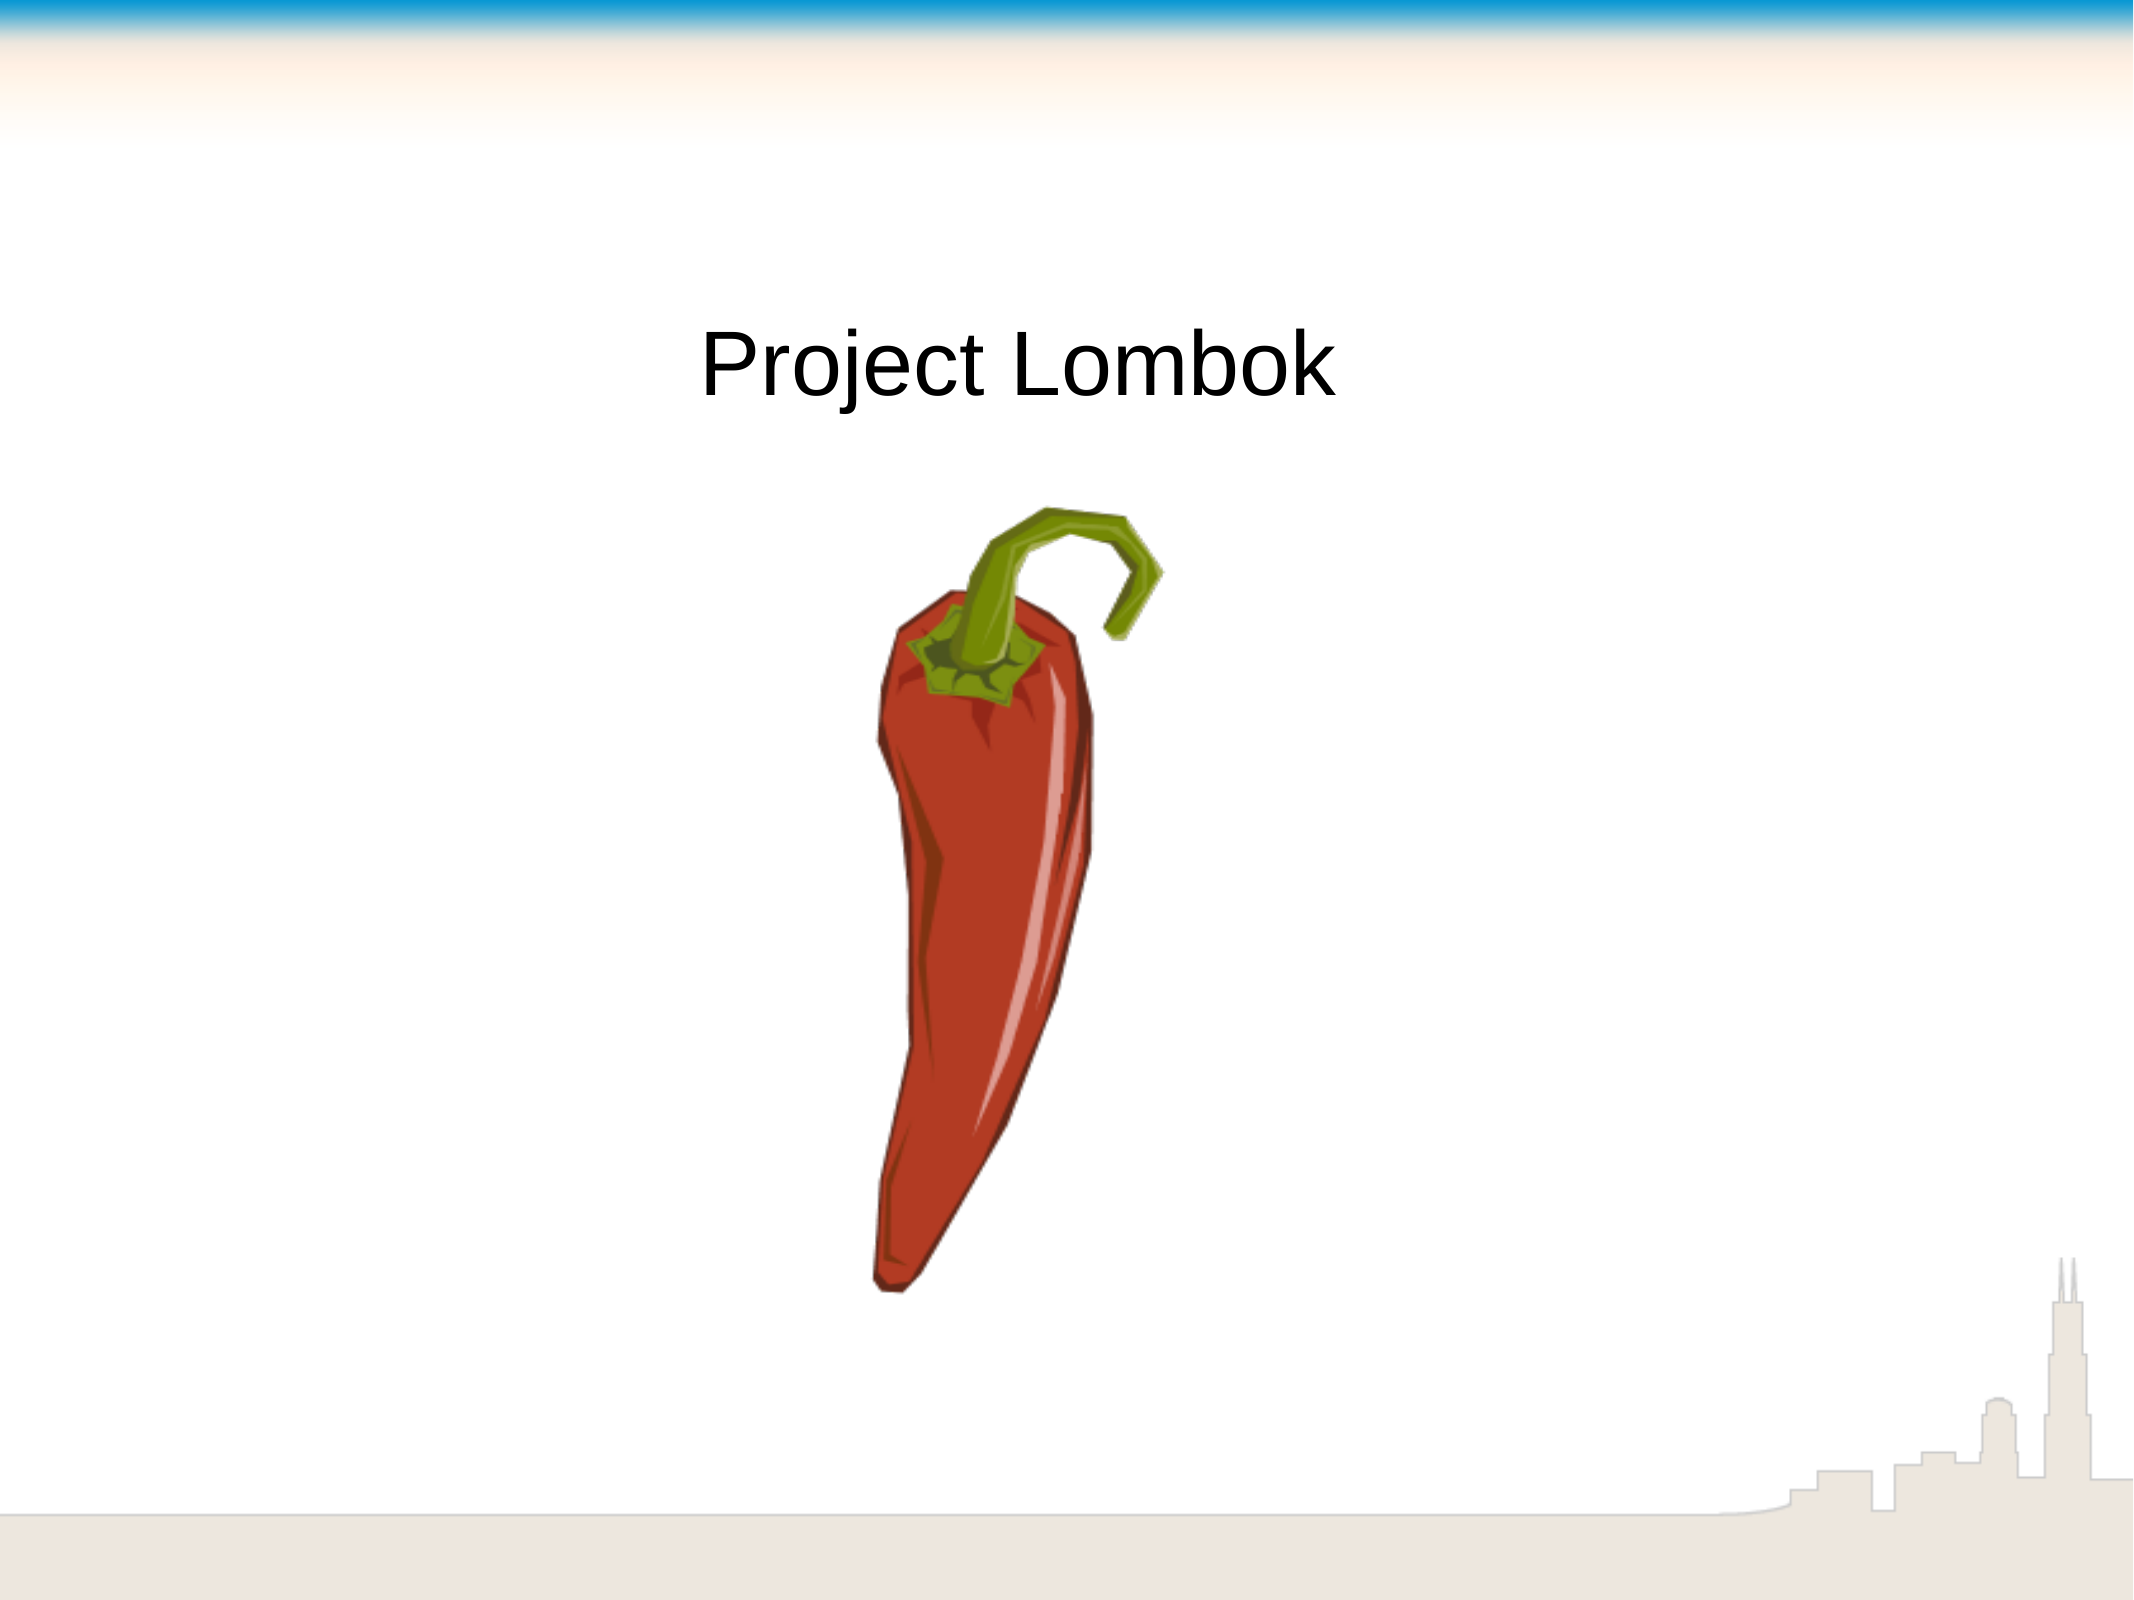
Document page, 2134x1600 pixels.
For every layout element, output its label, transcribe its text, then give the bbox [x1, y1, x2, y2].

picture [0, 4, 2134, 1600]
title Project Lombok [274, 300, 1763, 425]
